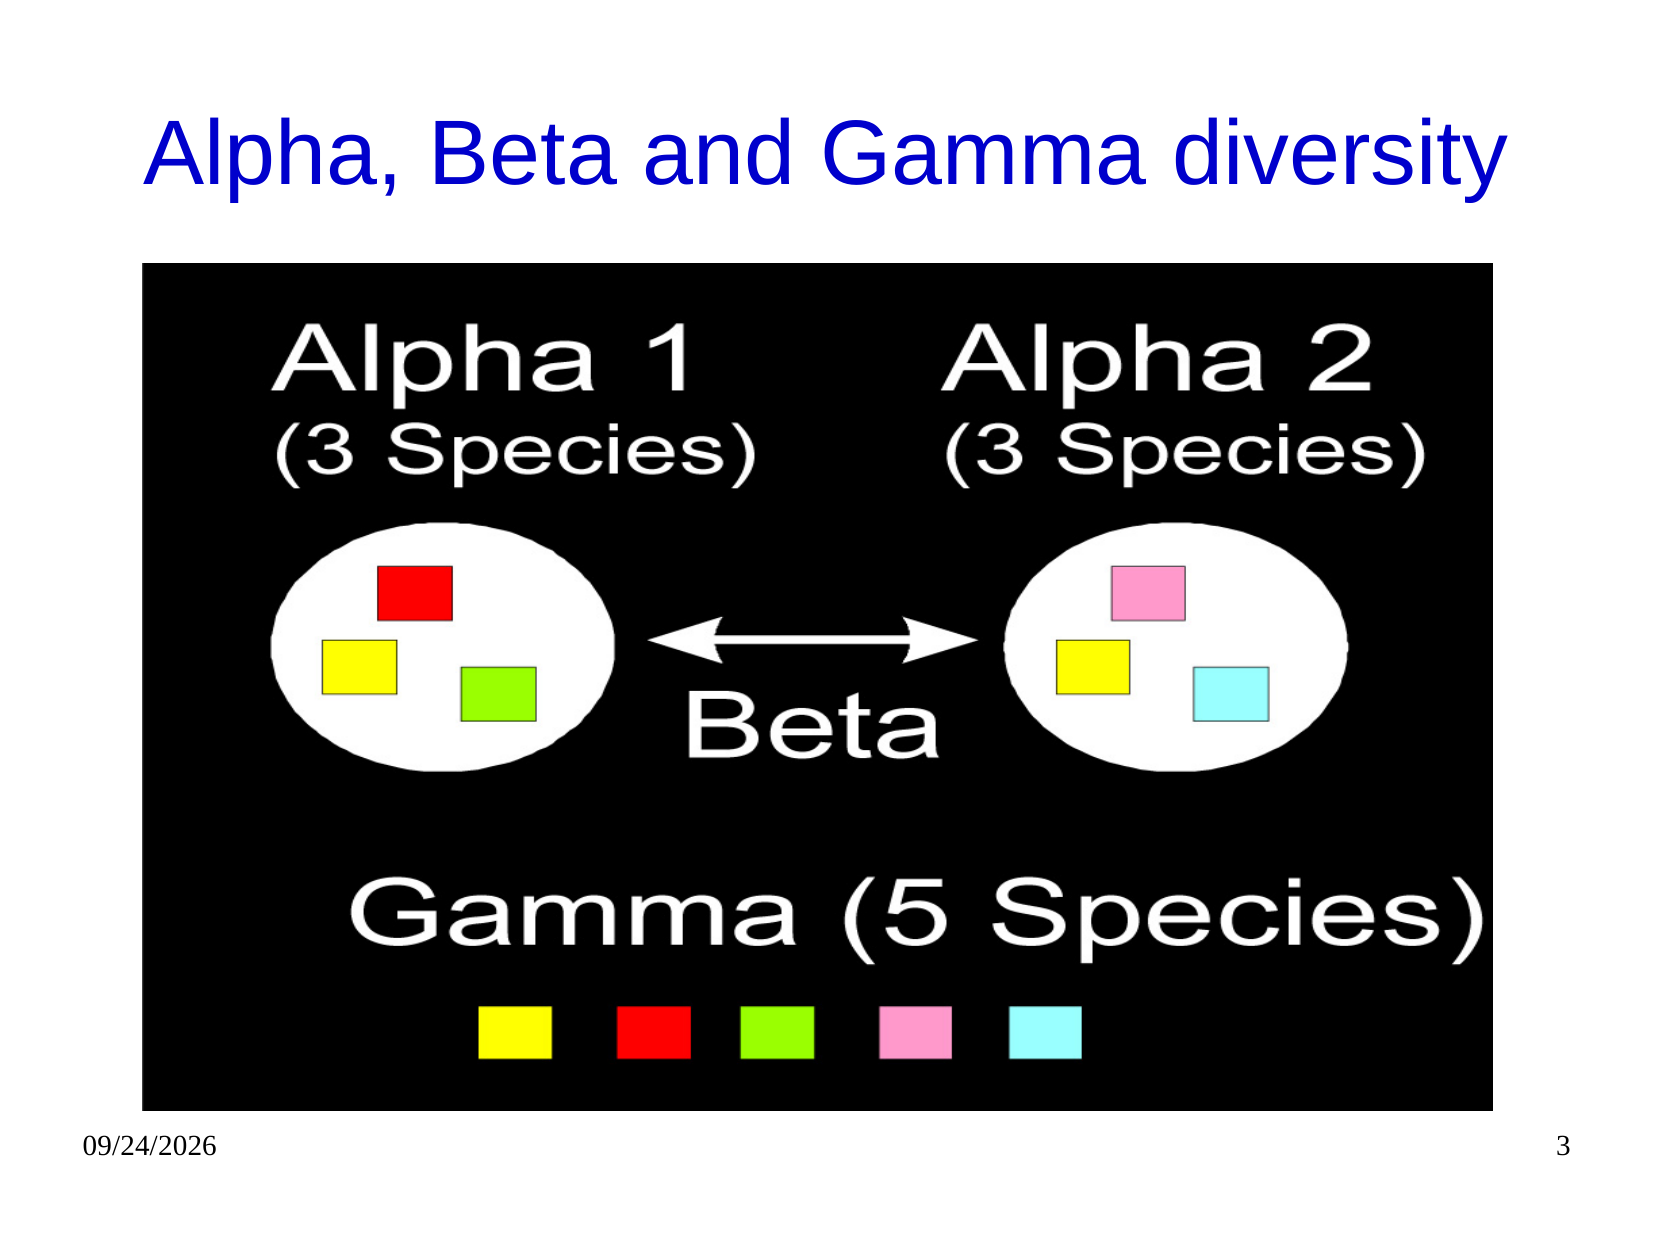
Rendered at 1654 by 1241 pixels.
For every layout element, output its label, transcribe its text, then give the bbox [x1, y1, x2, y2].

picture [142, 263, 1493, 1111]
title Alpha, Beta and Gamma diversity [82, 49, 1571, 257]
